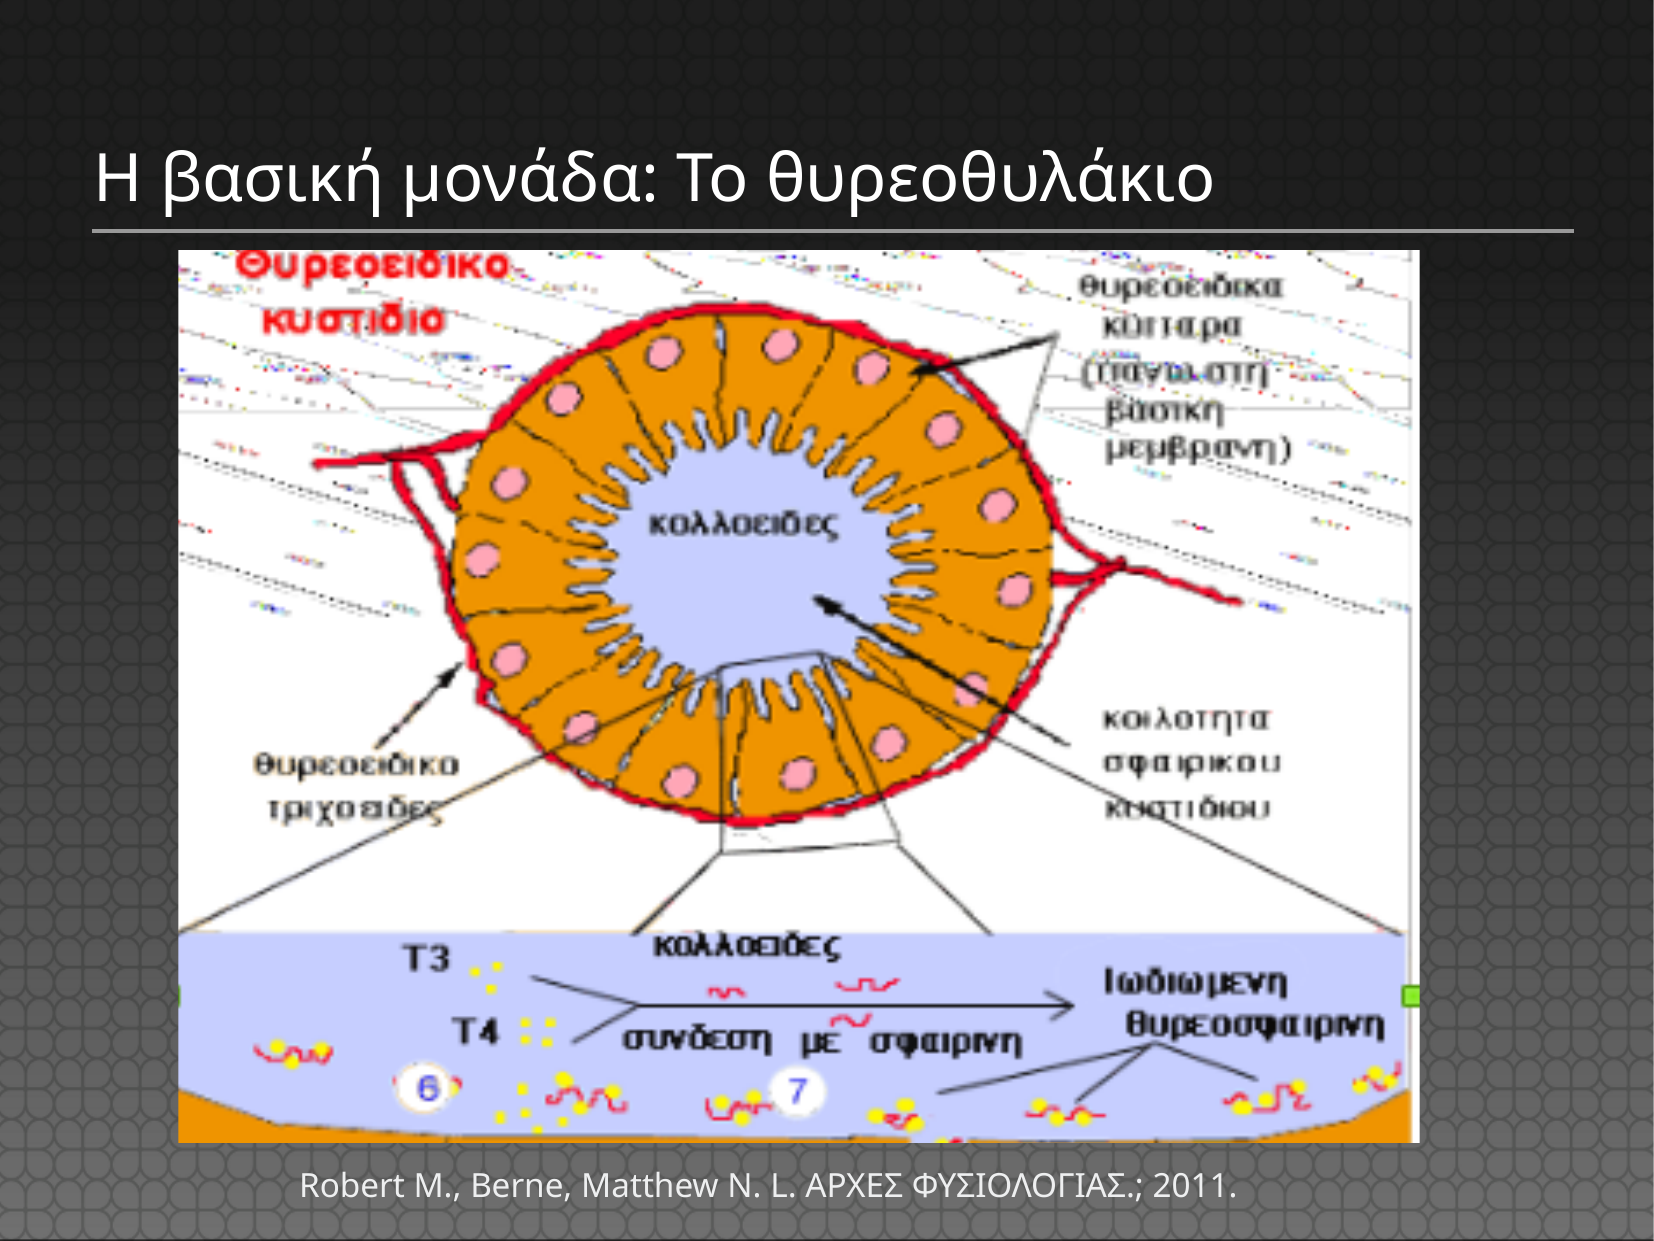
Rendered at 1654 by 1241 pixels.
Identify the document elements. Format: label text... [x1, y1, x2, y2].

picture [0, 0, 1654, 1241]
text_box Robert M., Berne, Matthew N. L. ΑΡΧΕΣ ΦΥΣΙΟΛΟΓΙΑΣ.; 2011. [284, 1154, 1306, 1207]
title Η βασική μονάδα: Το θυρεοθυλάκιο [93, 100, 1424, 251]
